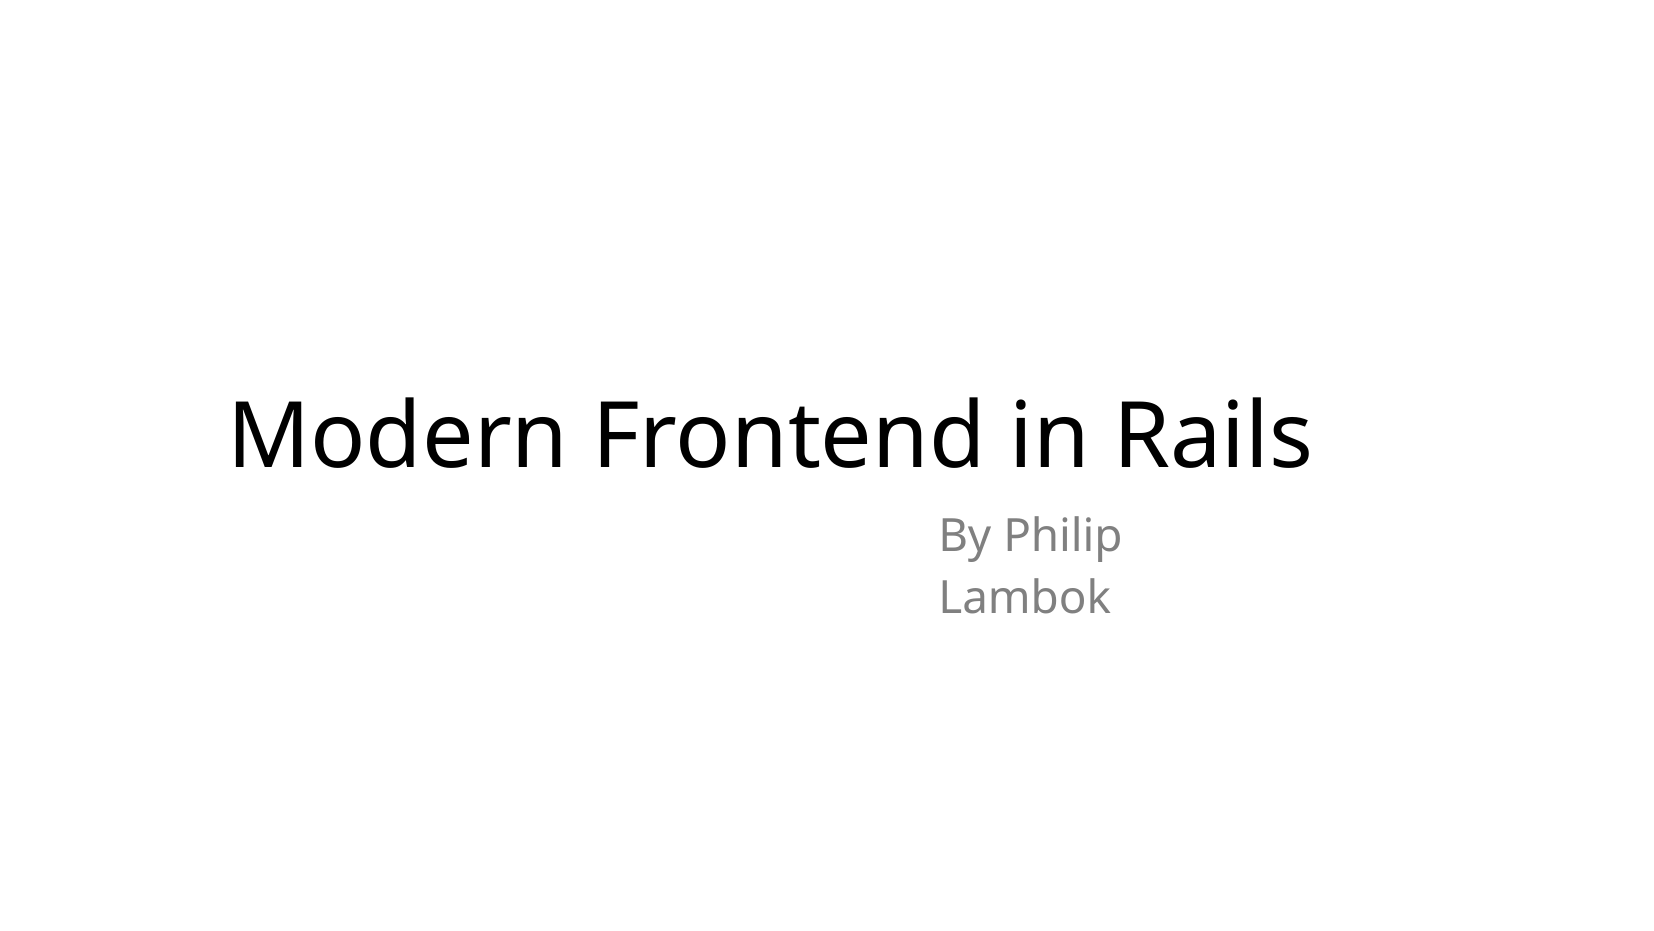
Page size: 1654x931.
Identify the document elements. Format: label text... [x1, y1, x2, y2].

title Modern Frontend in Rails [26, 354, 1516, 511]
text_box By Philip Lambok [923, 495, 1314, 617]
